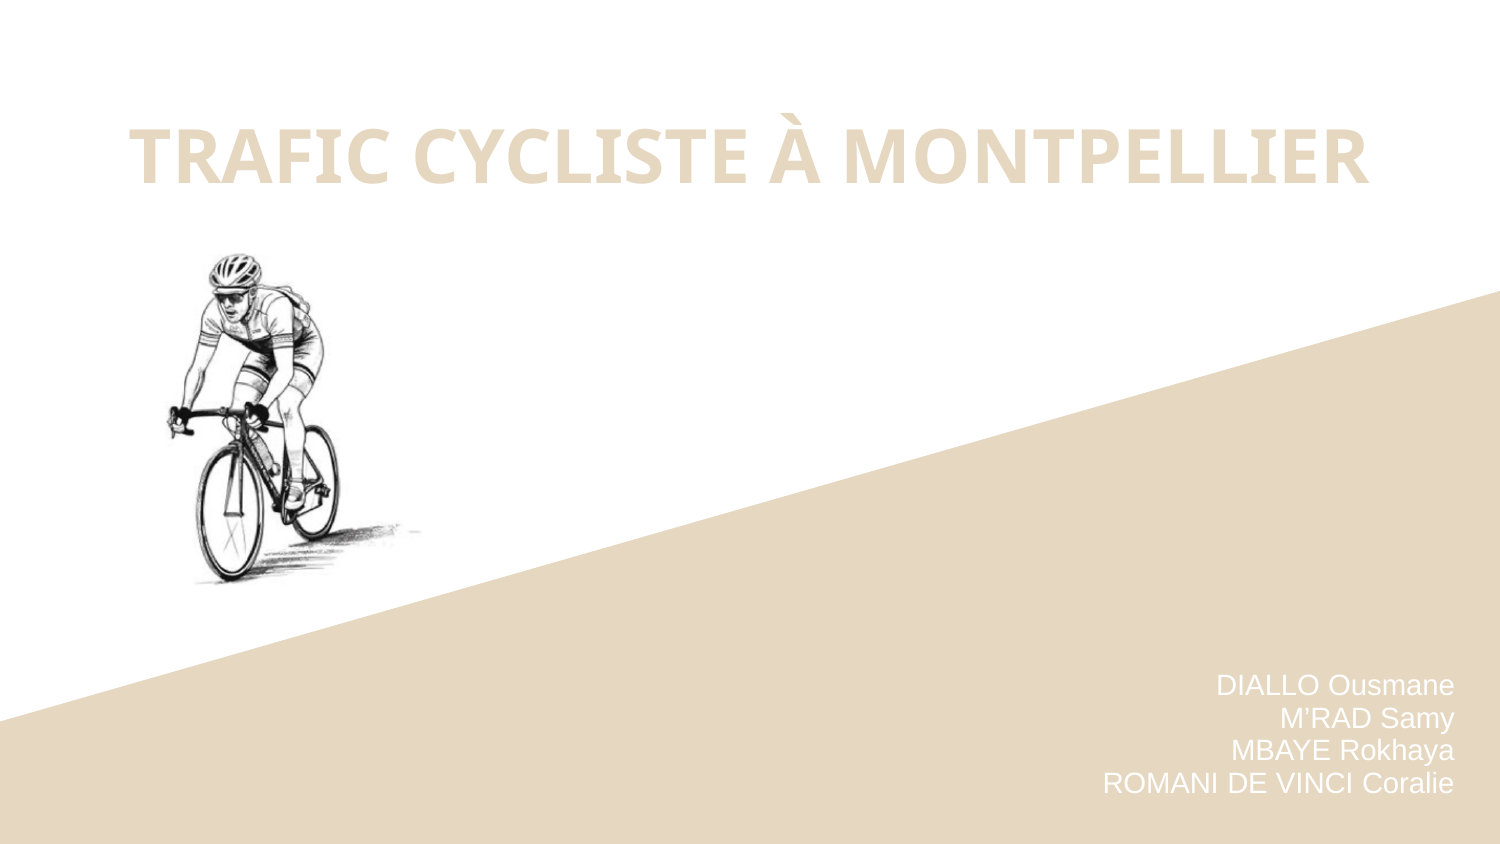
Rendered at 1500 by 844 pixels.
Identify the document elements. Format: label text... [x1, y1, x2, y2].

title TRAFIC CYCLISTE À MONTPELLIER [51, 88, 1449, 299]
picture [142, 234, 435, 591]
subtitle DIALLO Ousmane M’RAD Samy MBAYE Rokhaya ROMANI DE VINCI Coralie [1029, 653, 1471, 816]
